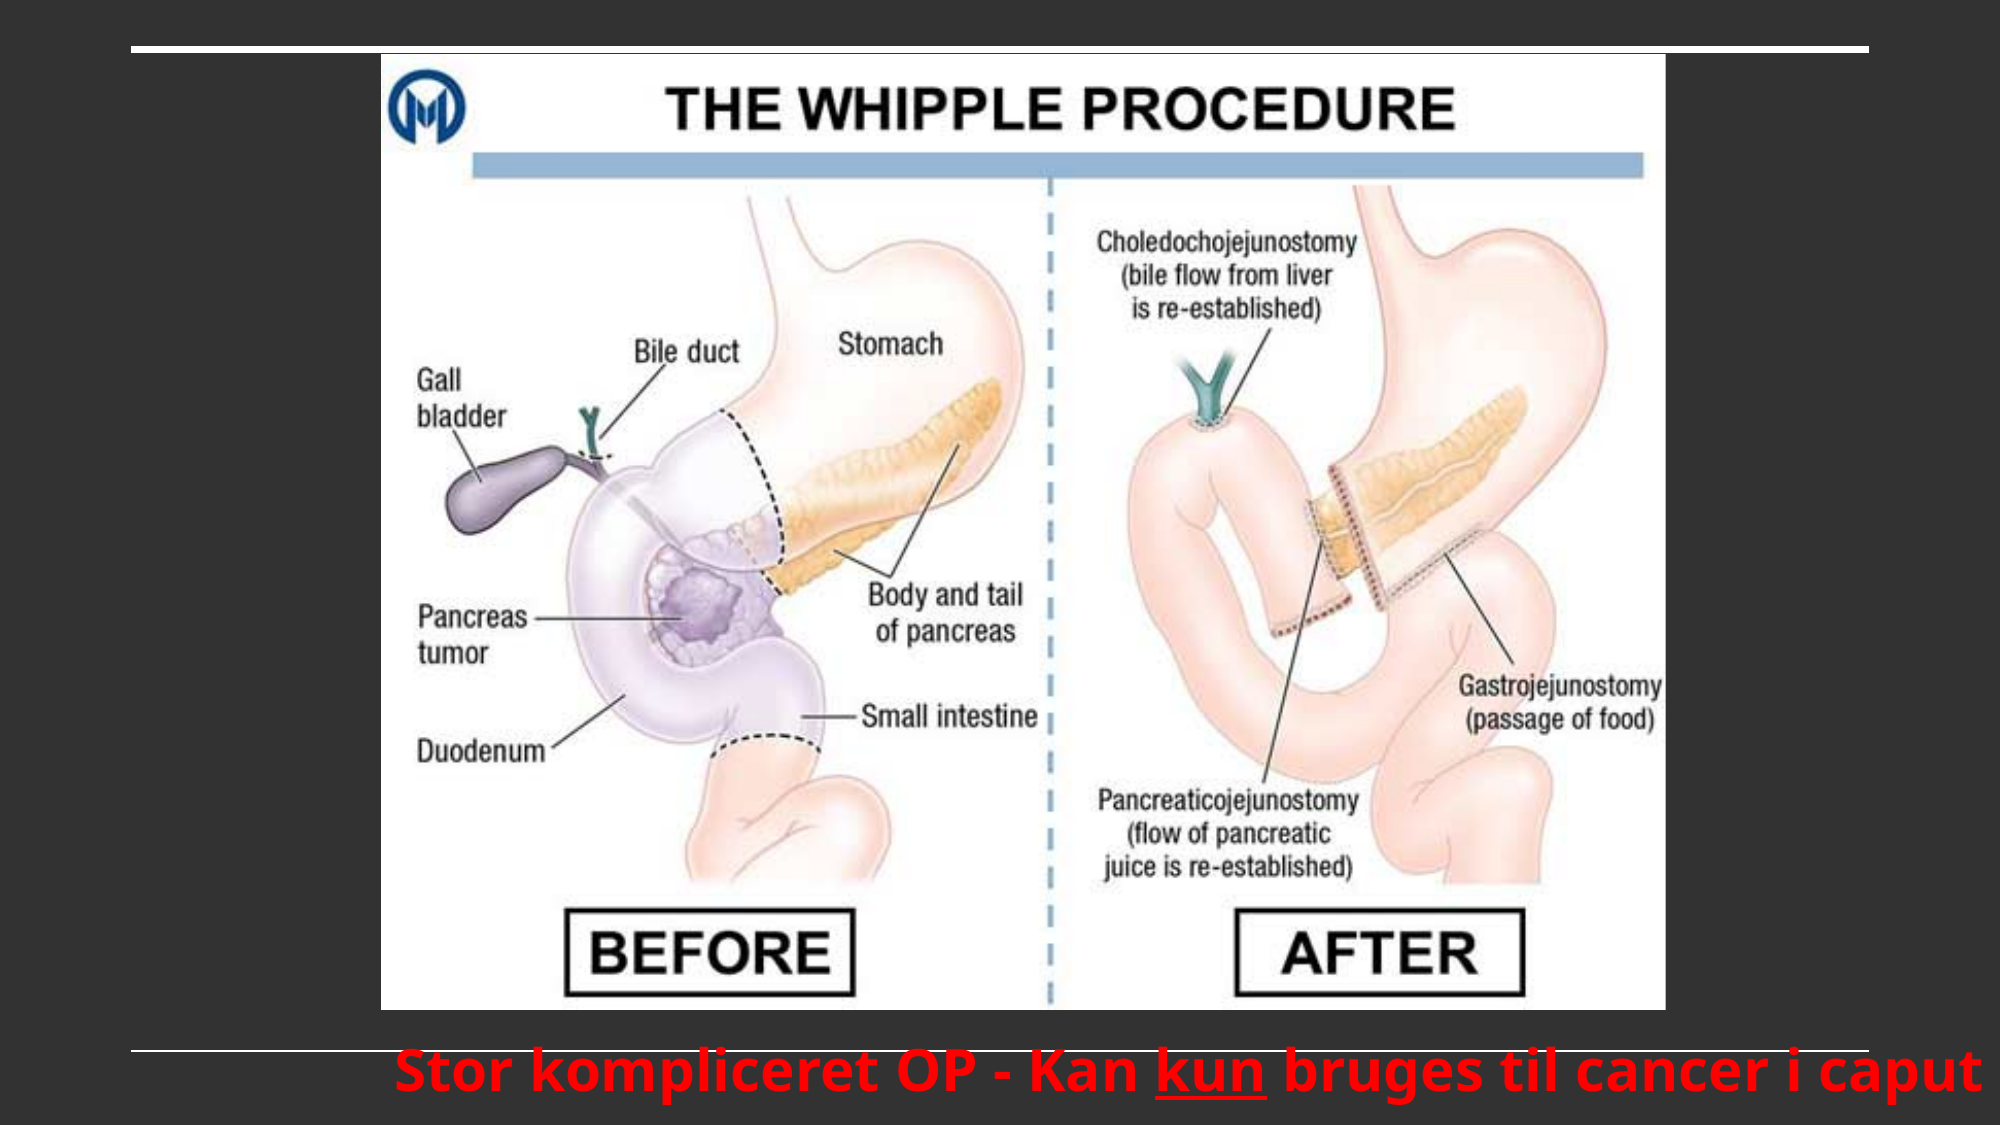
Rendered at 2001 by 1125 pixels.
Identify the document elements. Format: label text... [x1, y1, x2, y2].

text_box Stor kompliceret OP - Kan kun bruges til cancer i caput [379, 1025, 2000, 1125]
picture [379, 54, 1666, 1010]
